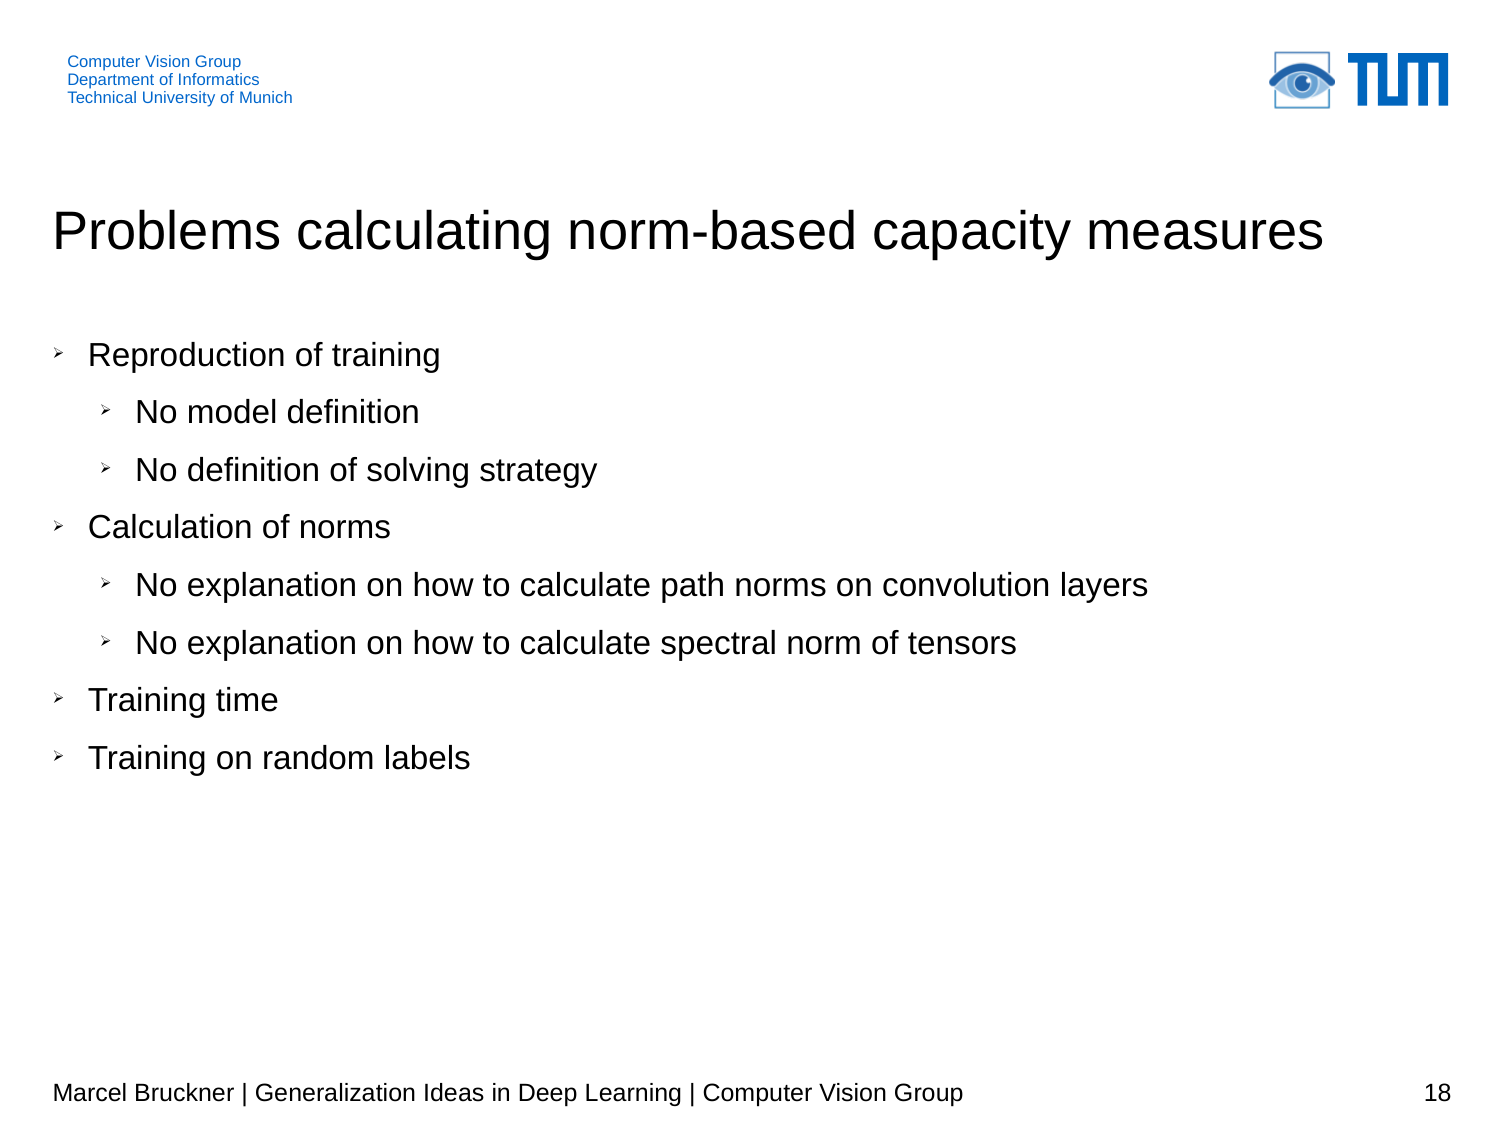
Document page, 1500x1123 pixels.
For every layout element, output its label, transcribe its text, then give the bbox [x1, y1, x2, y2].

picture [1269, 47, 1335, 113]
list Reproduction of training No model definition No definition of solving strategy Calculation of norms No explanation on how to calculate path norms on convolution layers No explanation on how to calculate spectral norm of tensors Training time Training on random labels [52, 330, 1453, 777]
title Problems calculating norm-based capacity measures [52, 200, 1453, 261]
